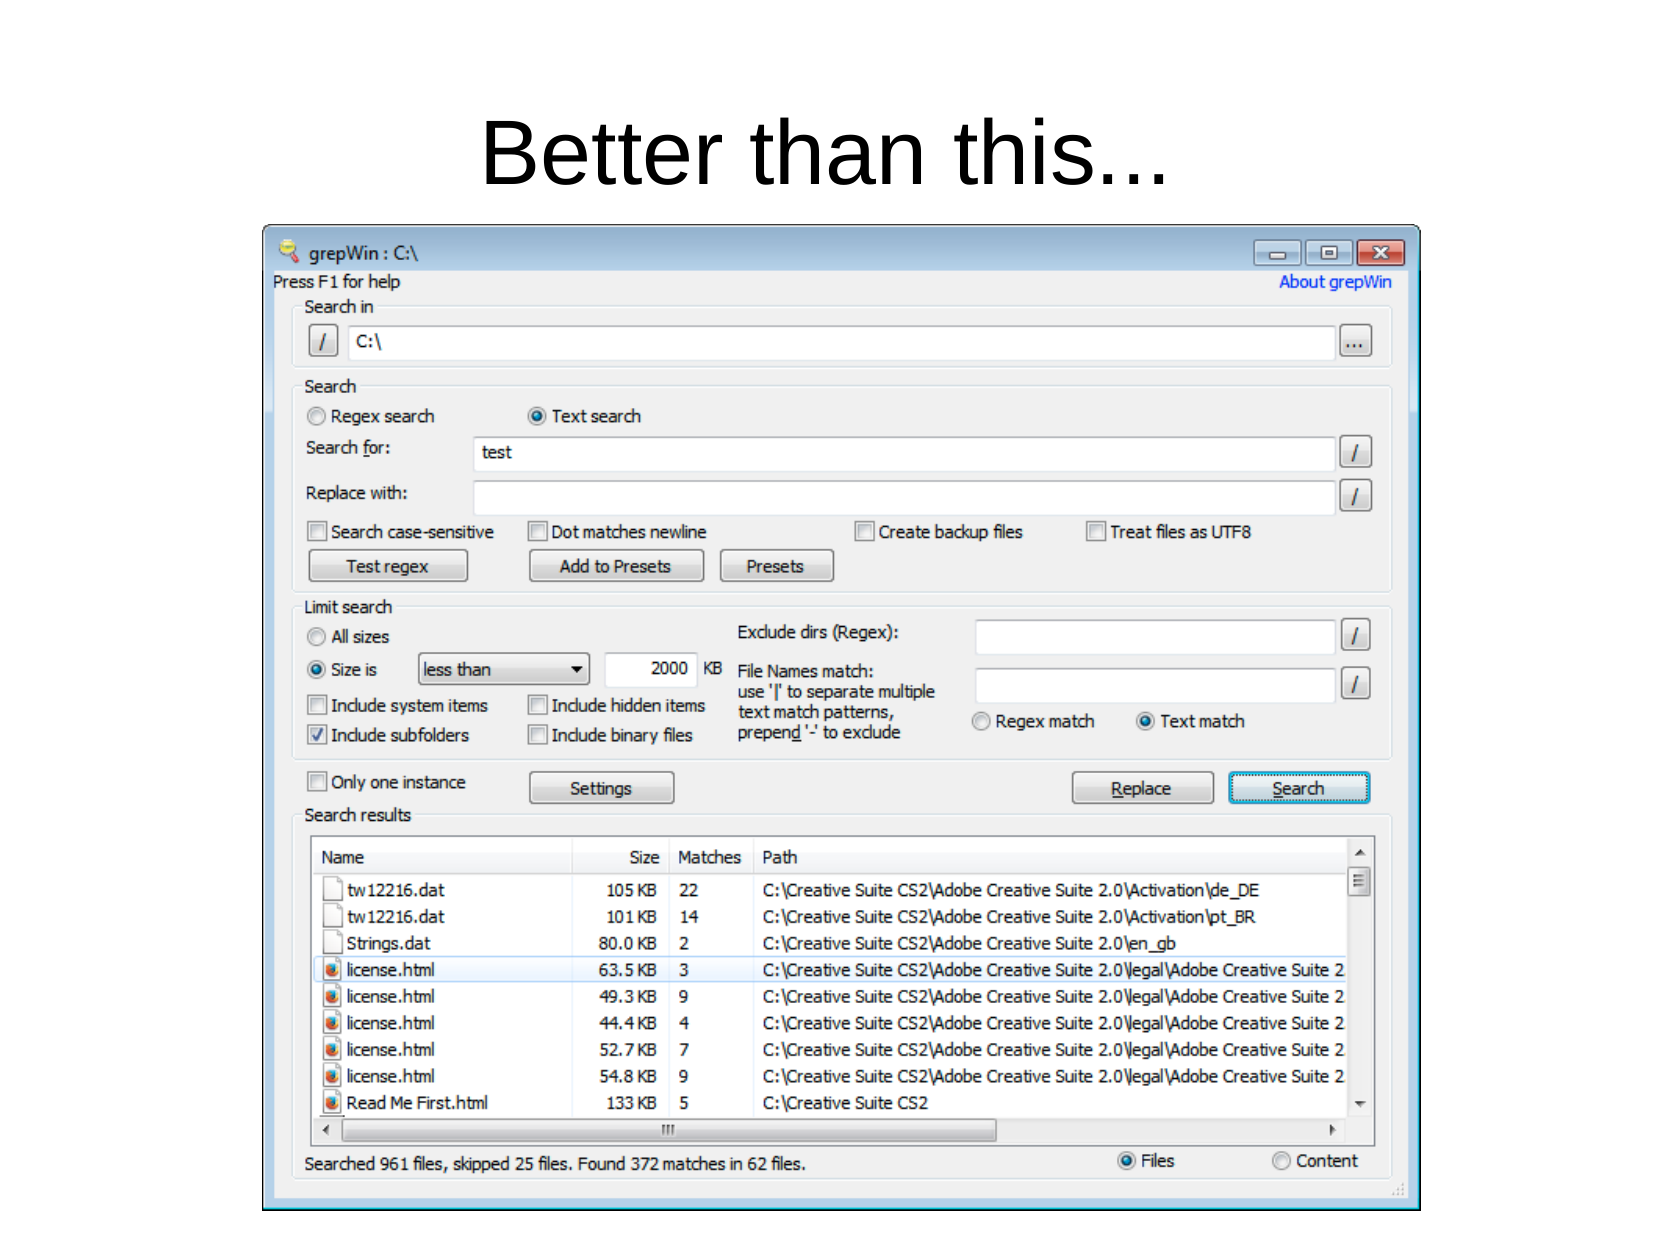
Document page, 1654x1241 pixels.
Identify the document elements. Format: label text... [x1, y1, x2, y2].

title Better than this... [82, 49, 1571, 257]
picture [262, 224, 1421, 1211]
